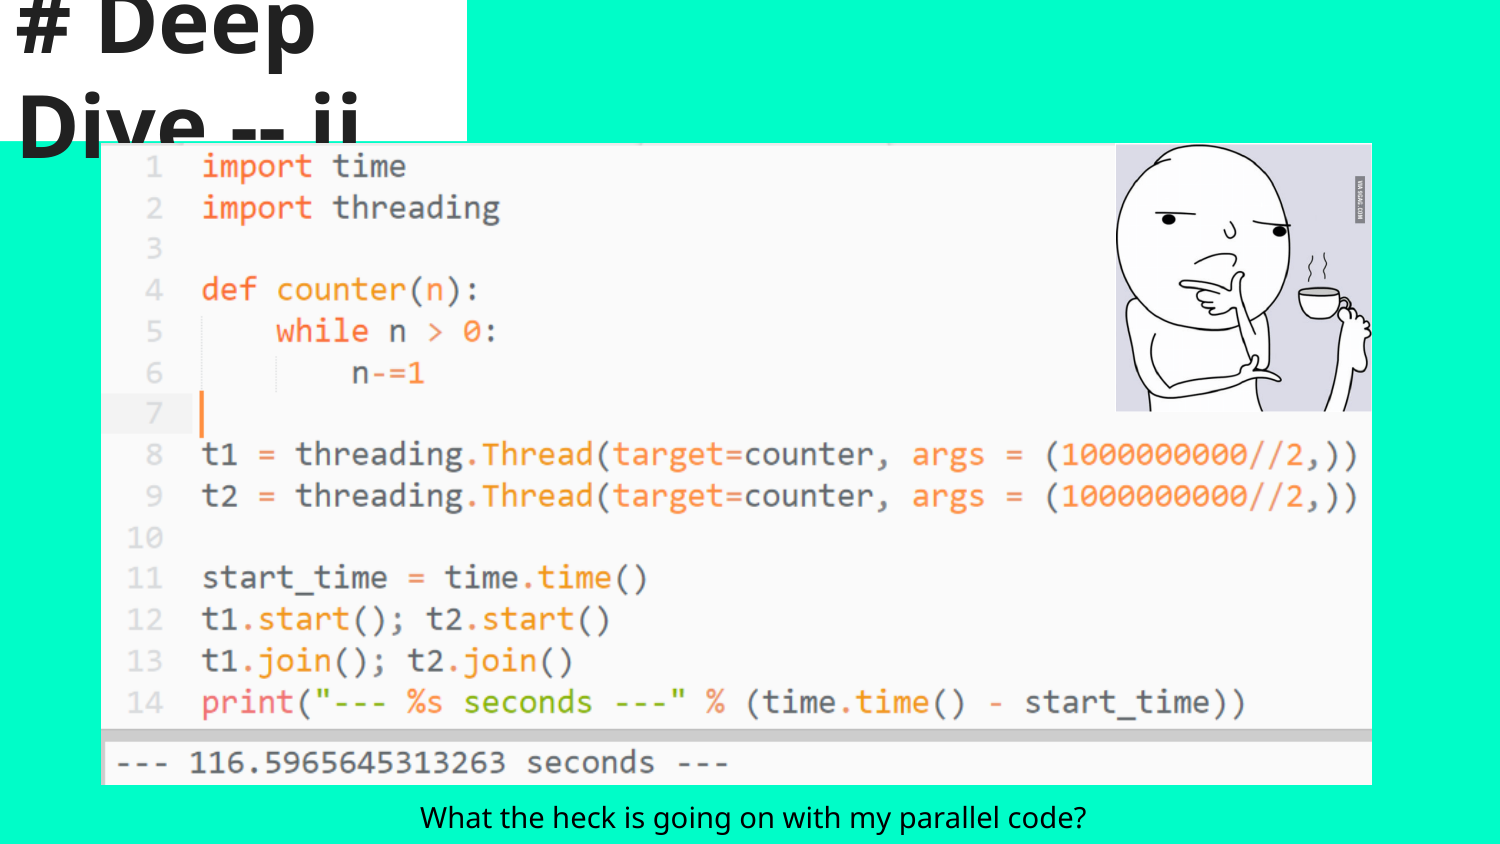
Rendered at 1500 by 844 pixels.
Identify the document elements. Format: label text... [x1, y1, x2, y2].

title # Deep Dive -- ii [0, 0, 467, 142]
picture [101, 143, 1372, 785]
text_box What the heck is going on with my parallel code? [209, 785, 1299, 844]
